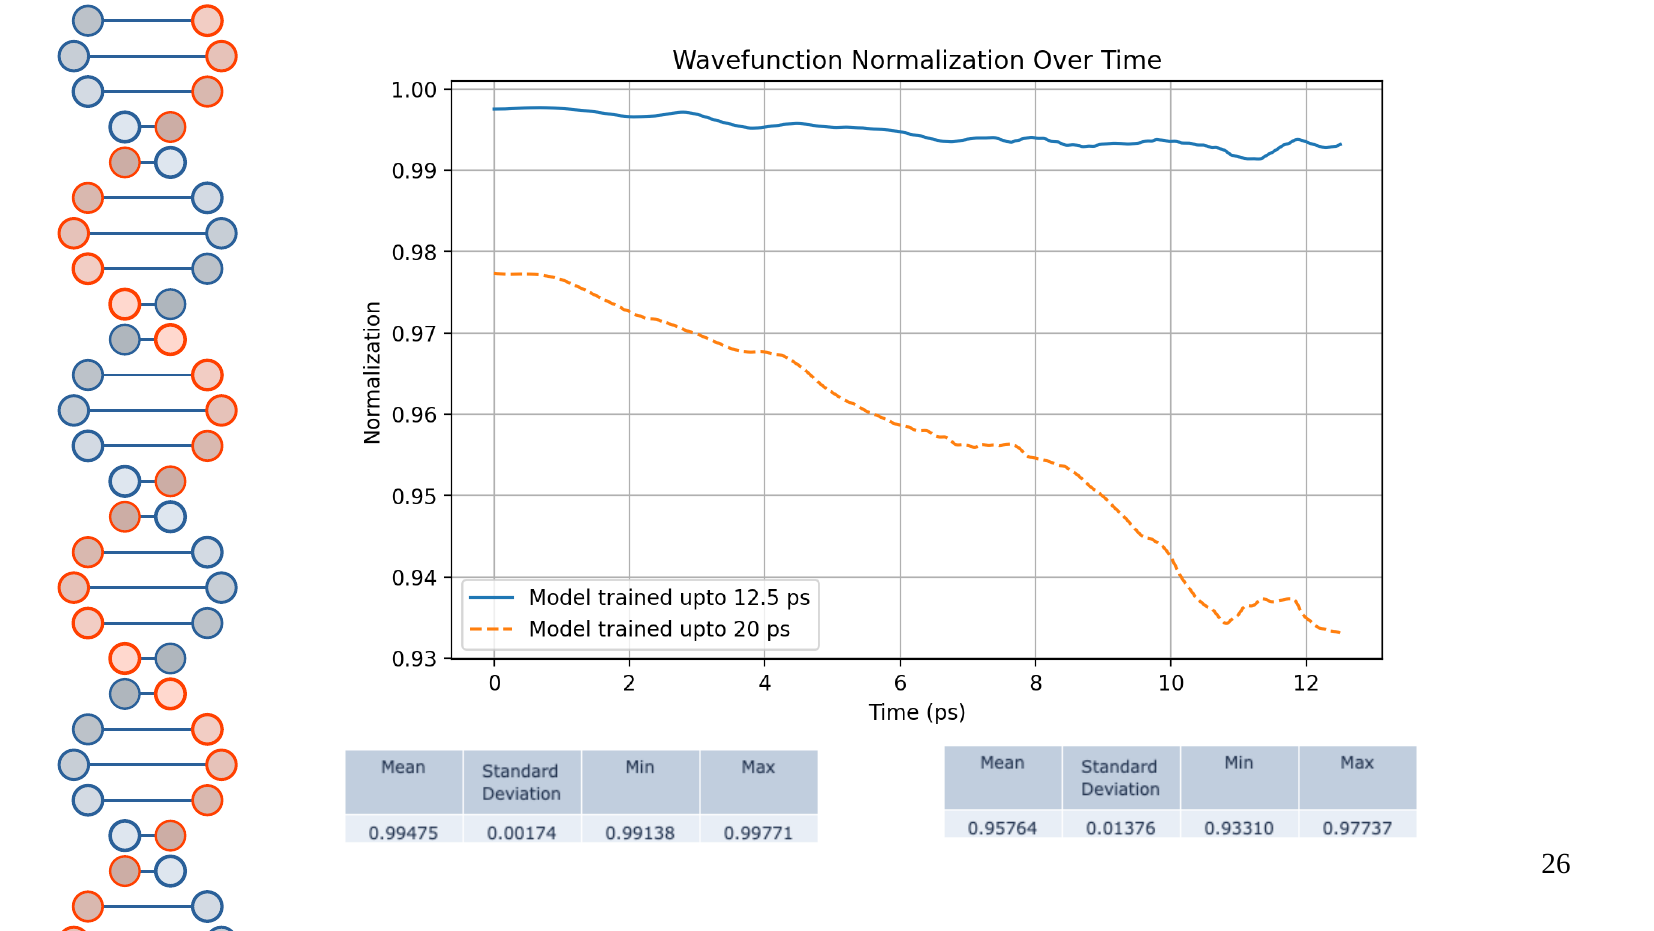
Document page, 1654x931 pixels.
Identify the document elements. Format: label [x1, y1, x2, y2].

picture [329, 34, 1439, 857]
